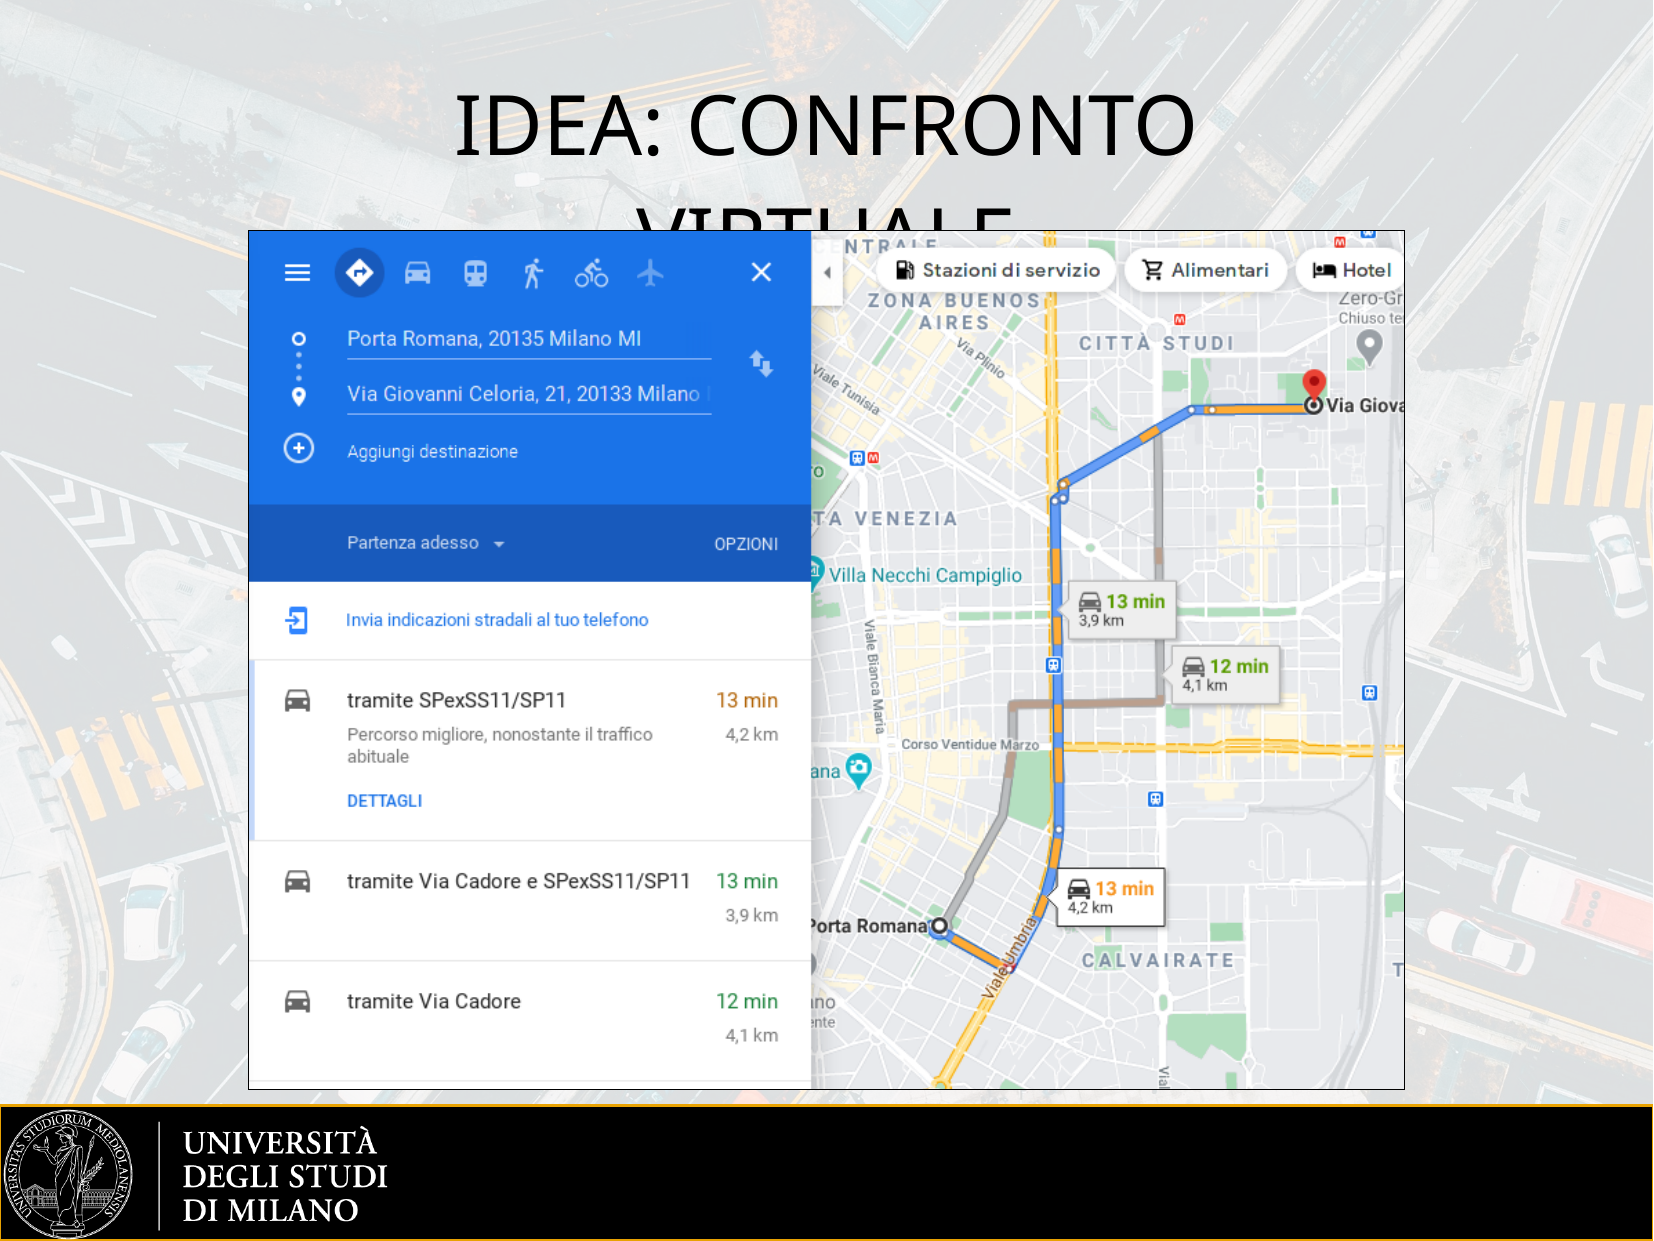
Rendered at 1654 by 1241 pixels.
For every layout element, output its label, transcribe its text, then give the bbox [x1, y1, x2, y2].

picture [0, 1106, 391, 1241]
text_box IDEA: CONFRONTO VIRTUALE [259, 59, 1394, 201]
picture [248, 230, 1405, 1090]
text_box [0, 1105, 1653, 1241]
